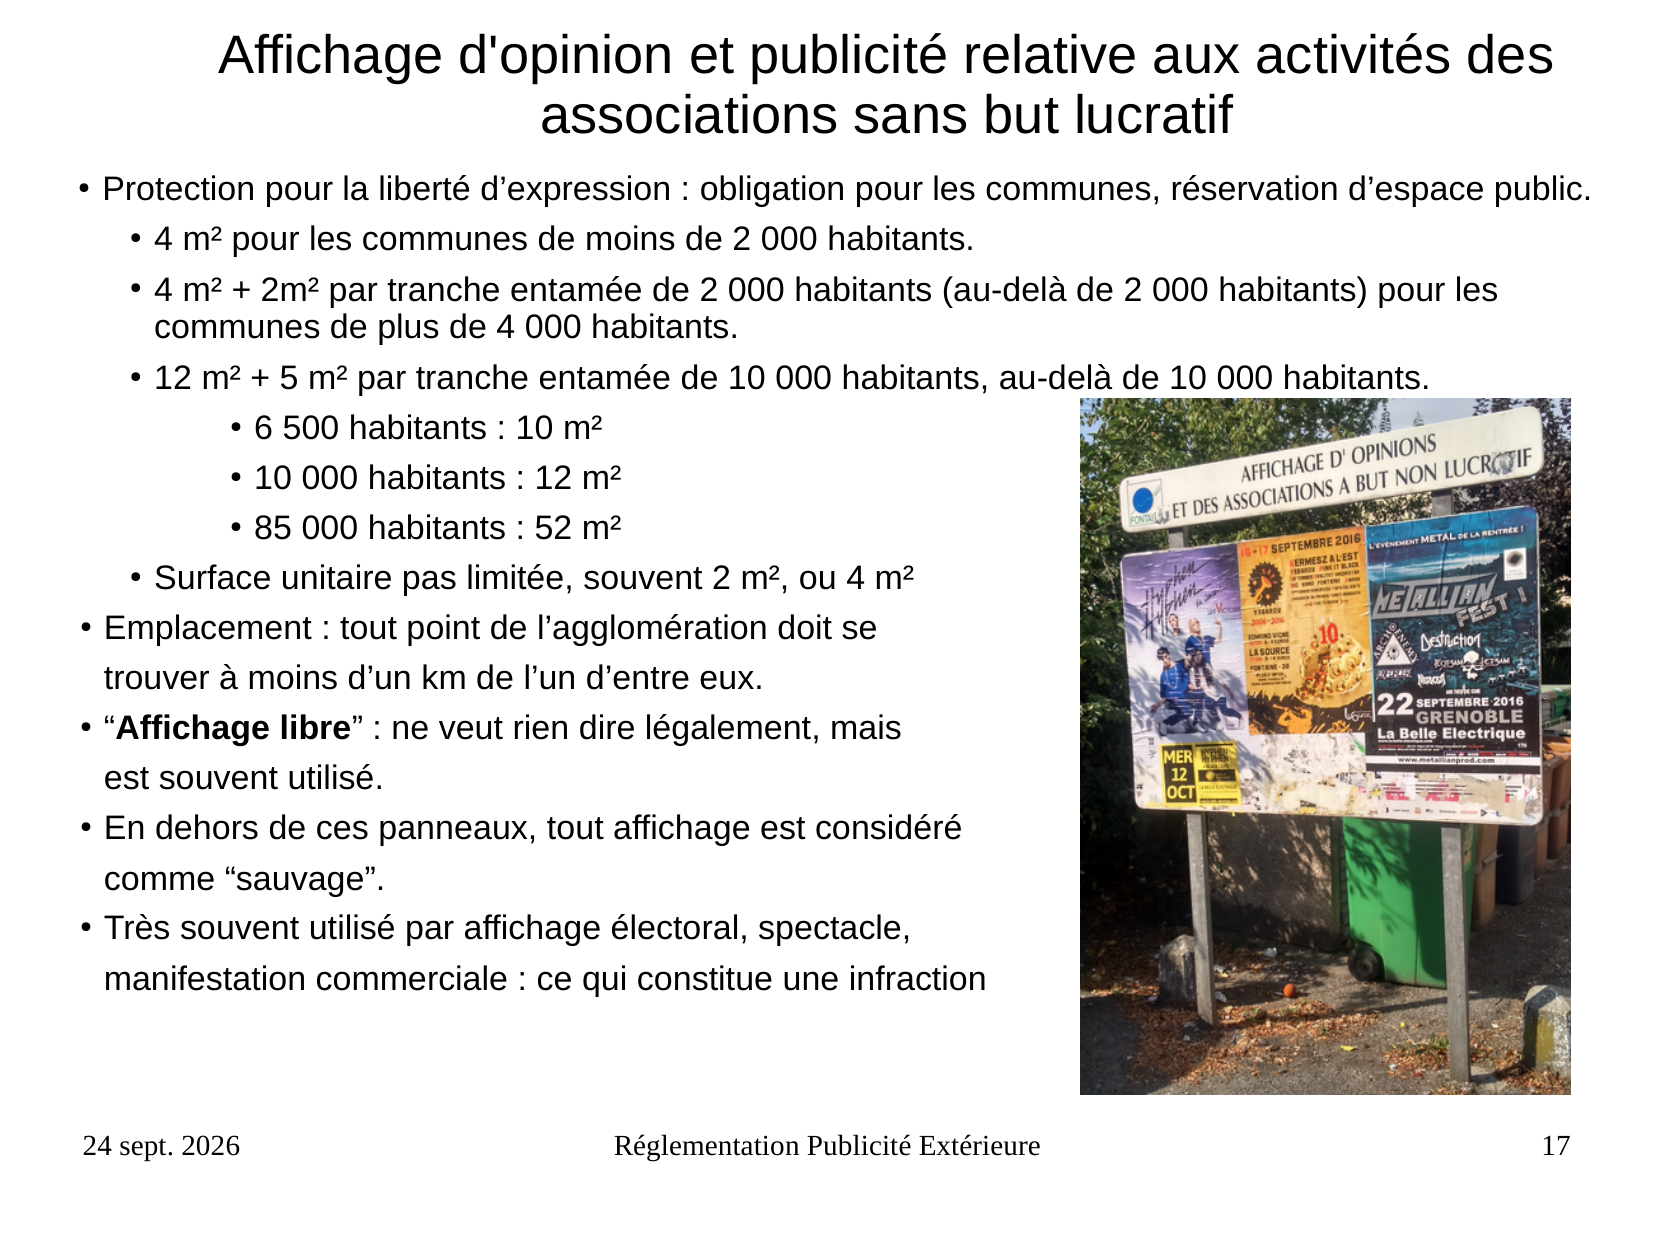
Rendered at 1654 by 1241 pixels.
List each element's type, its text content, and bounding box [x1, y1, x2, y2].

text_box Protection pour la liberté d’expression : obligation pour les communes, réservation d’espace public. 4 m² pour les communes de moins de 2 000 habitants. 4 m² + 2m² par tranche entamée de 2 000 habitants (au-delà de 2 000 habitants) pour les communes de plus de 4 000 habitants. 12 m² + 5 m² par tranche entamée de 10 000 habitants, au-delà de 10 000 habitants. 6 500 habitants : 10 m² 10 000 habitants : 12 m² 85 000 habitants : 52 m² Surface unitaire pas limitée, souvent 2 m², ou 4 m² Emplacement : tout point de l’agglomération doit se trouver à moins d’un km de l’un d’entre eux. “Affichage libre” : ne veut rien dire légalement, mais est souvent utilisé. En dehors de ces panneaux, tout affichage est considéré comme “sauvage”. Très souvent utilisé par affichage électoral, spectacle, manifestation commerciale : ce qui constitue une infraction [30, 120, 1631, 1010]
title Affichage d'opinion et publicité relative aux activités des associations sans but lucratif [90, 19, 1579, 120]
picture [1080, 398, 1571, 1096]
